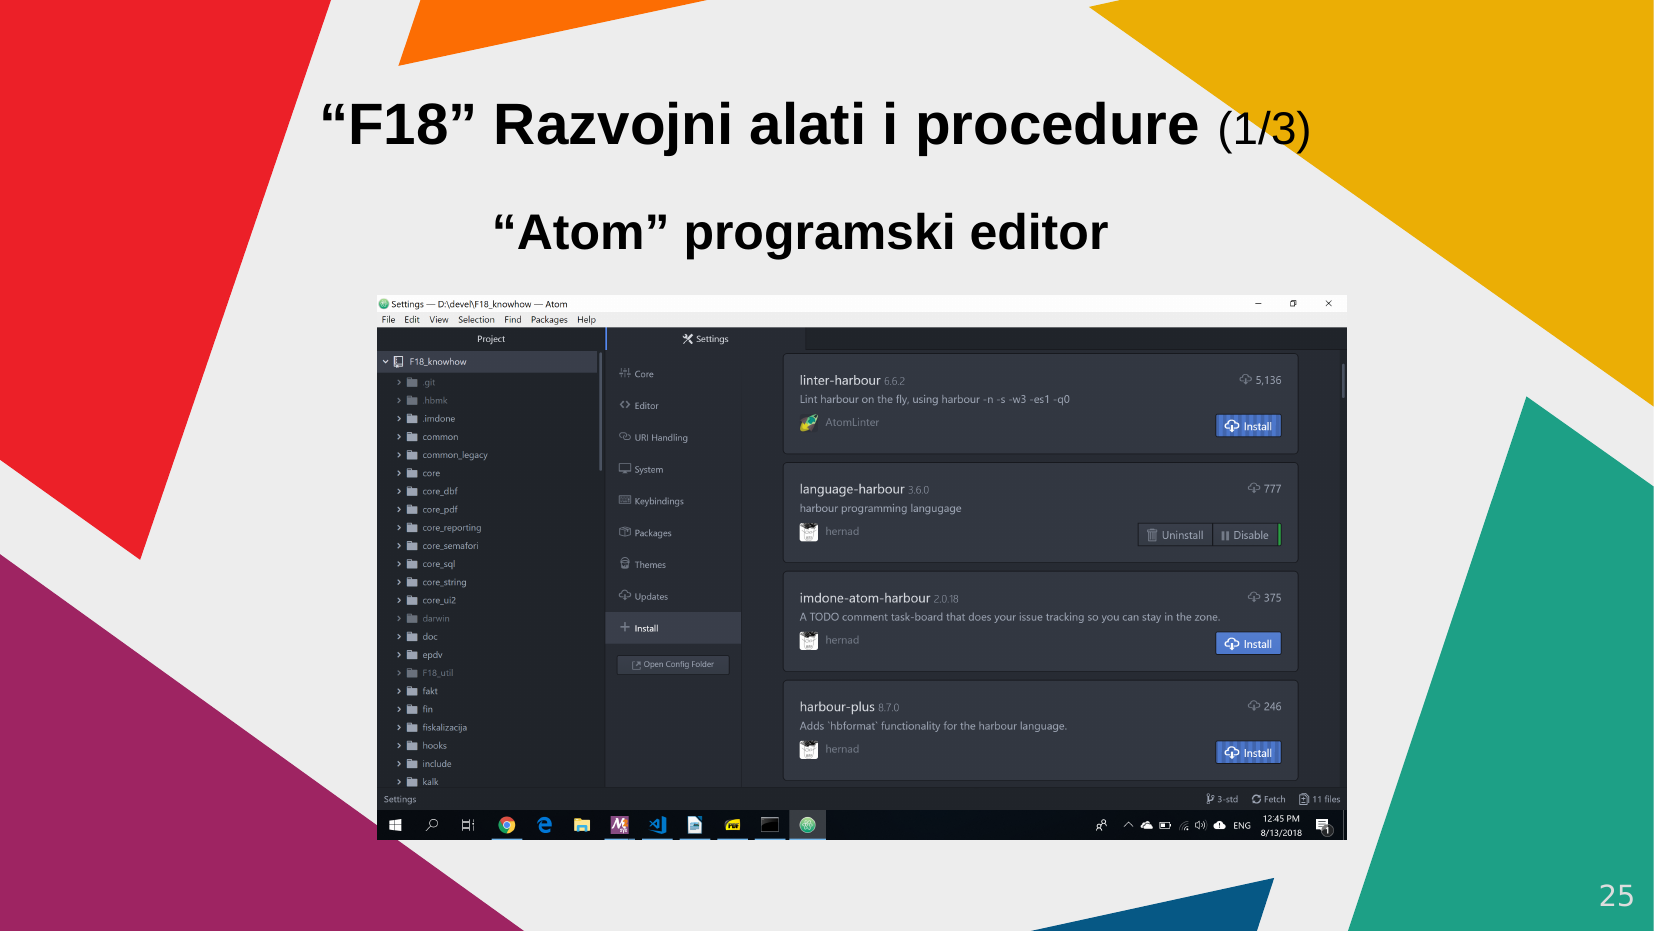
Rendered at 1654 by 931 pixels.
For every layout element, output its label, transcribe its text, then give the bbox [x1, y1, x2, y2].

title “F18” Razvojni alati i procedure (1/3) [259, 48, 1372, 201]
picture [377, 295, 1347, 841]
list “Atom” programski editor [183, 203, 1418, 804]
